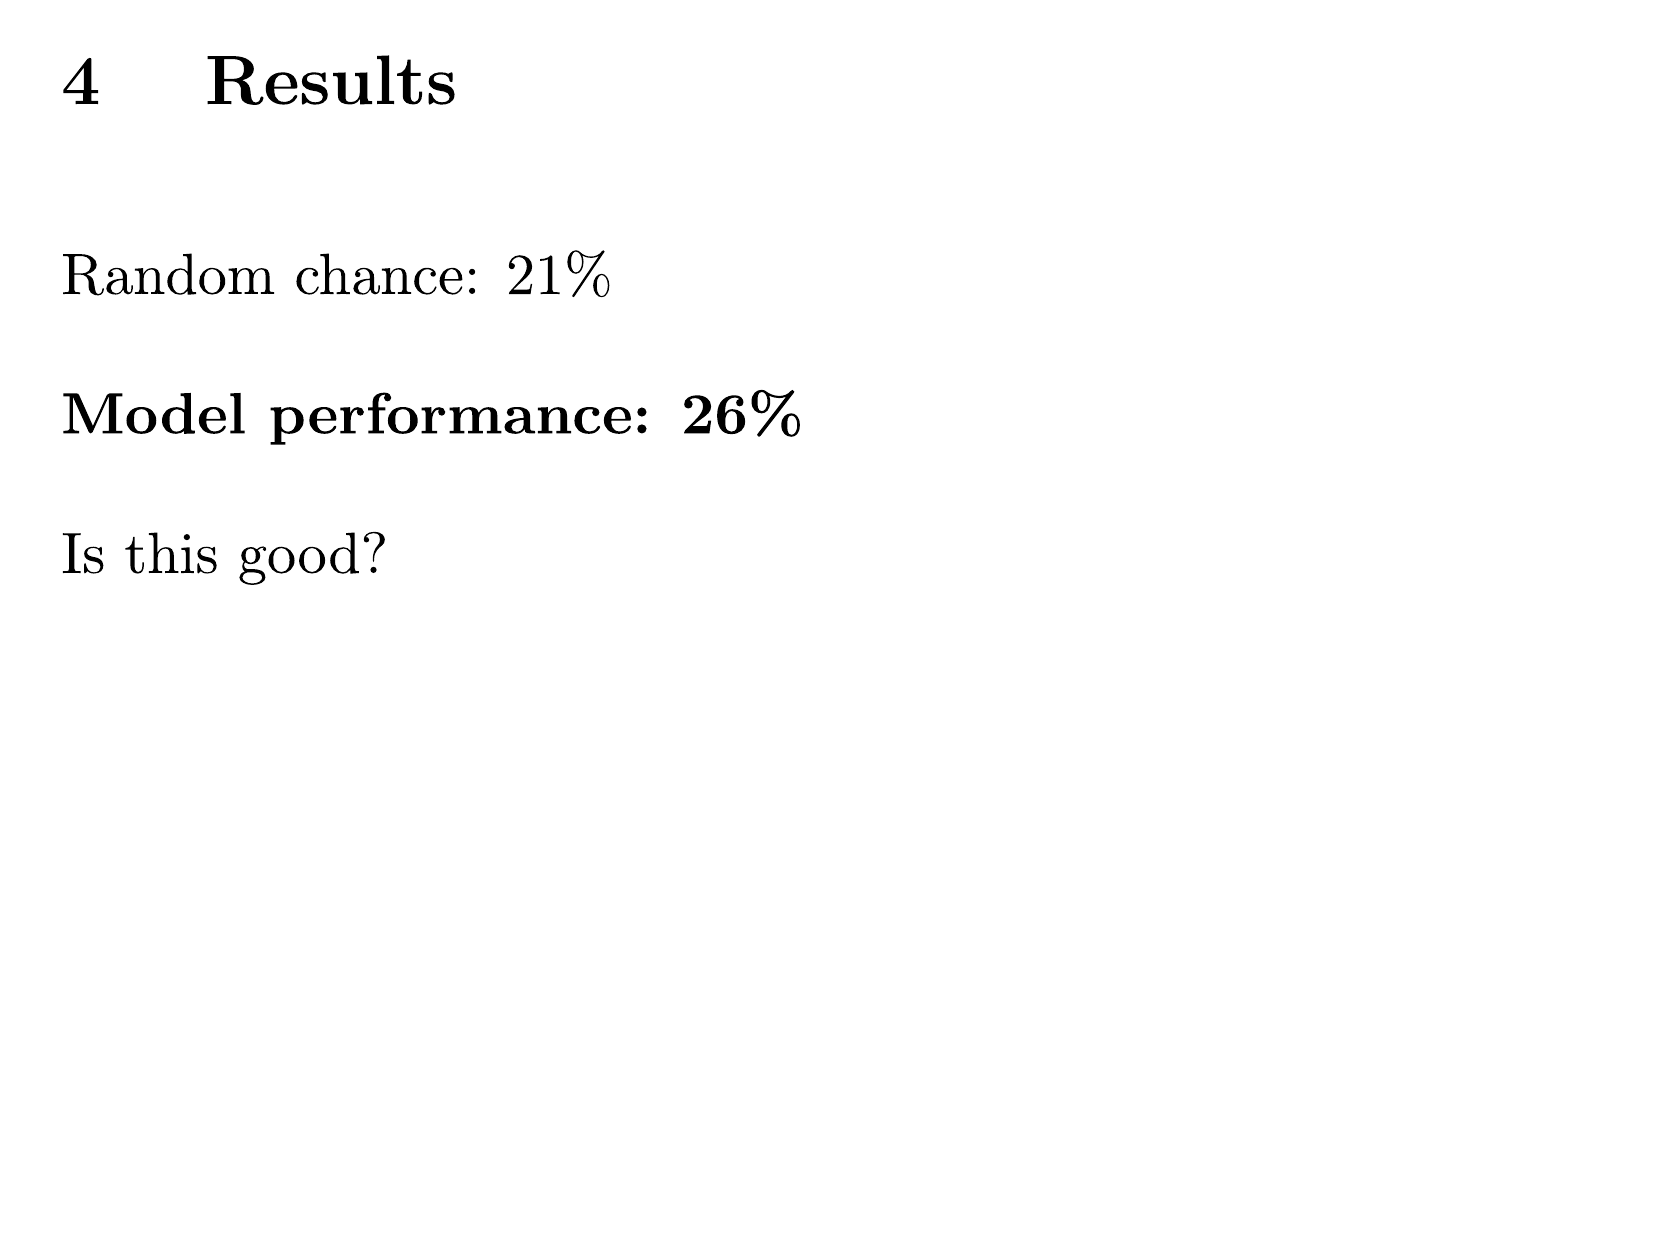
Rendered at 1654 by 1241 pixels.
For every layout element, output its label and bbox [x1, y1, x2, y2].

text_box [61, 55, 804, 585]
